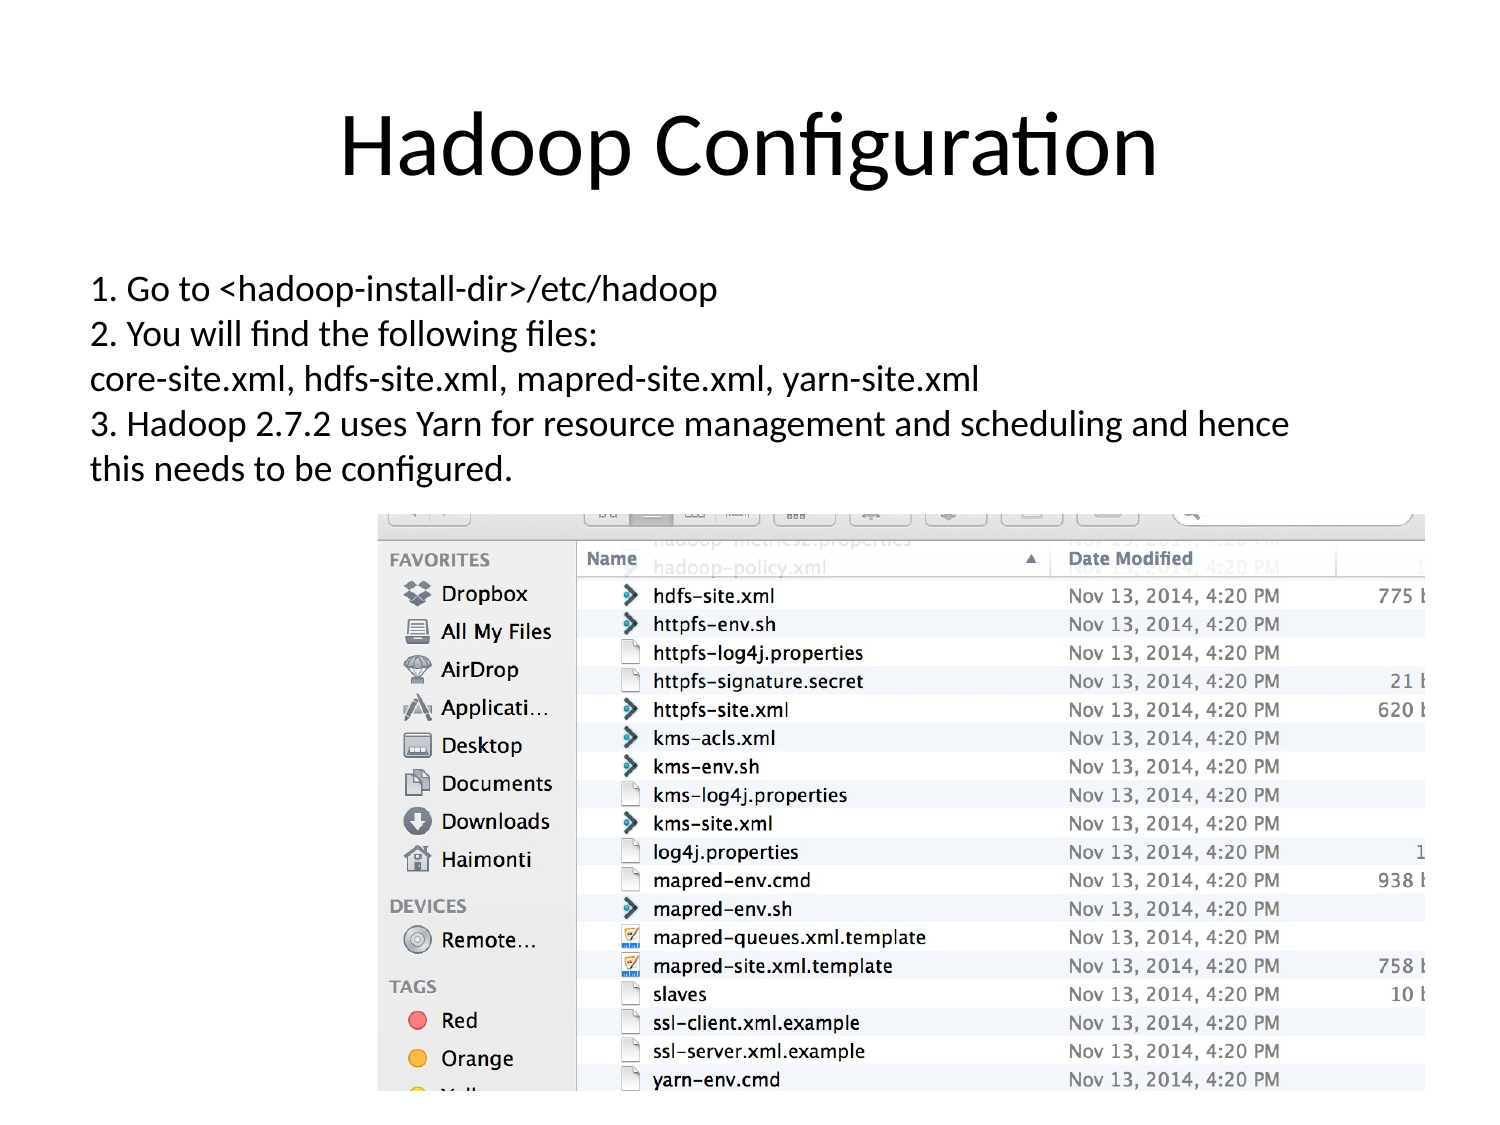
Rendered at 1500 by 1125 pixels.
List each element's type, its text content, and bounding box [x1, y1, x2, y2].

picture [377, 514, 1425, 1091]
title Hadoop Configuration [75, 45, 1425, 233]
text_box 1. Go to <hadoop-install-dir>/etc/hadoop 2. You will find the following files: core-site.xml, hdfs-site.xml, mapred-site.xml, yarn-site.xml 3. Hadoop 2.7.2 uses Yarn for resource management and scheduling and hence this needs to be configured. [75, 256, 1367, 542]
